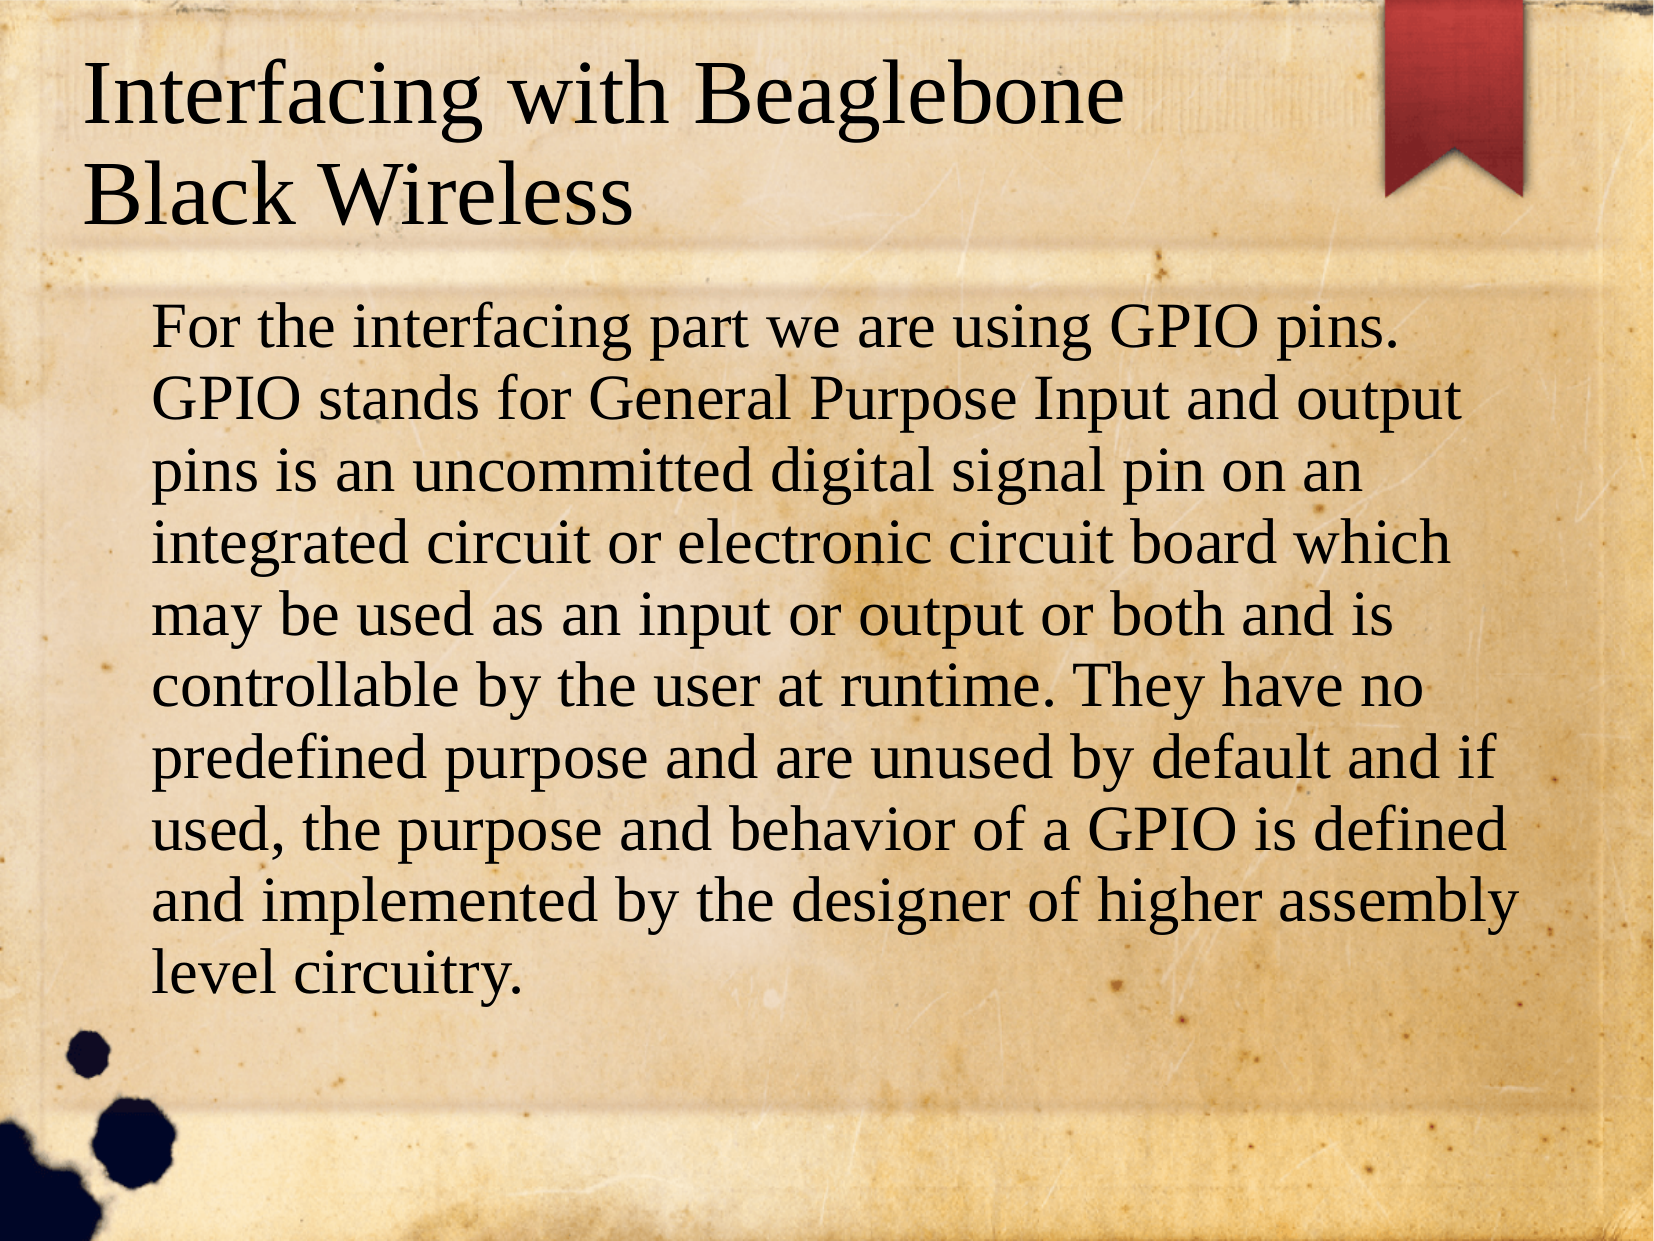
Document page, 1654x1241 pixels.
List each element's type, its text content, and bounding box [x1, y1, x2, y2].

title Interfacing with Beaglebone Black Wireless [82, 41, 1347, 245]
list For the interfacing part we are using GPIO pins. GPIO stands for General Purpose Input and output pins is an uncommitted digital signal pin on an integrated circuit or electronic circuit board which may be used as an input or output or both and is controllable by the user at runtime. They have no predefined purpose and are unused by default and if used, the purpose and behavior of a GPIO is defined and implemented by the designer of higher assembly level circuitry. [82, 290, 1538, 1010]
picture [0, 0, 1654, 1241]
